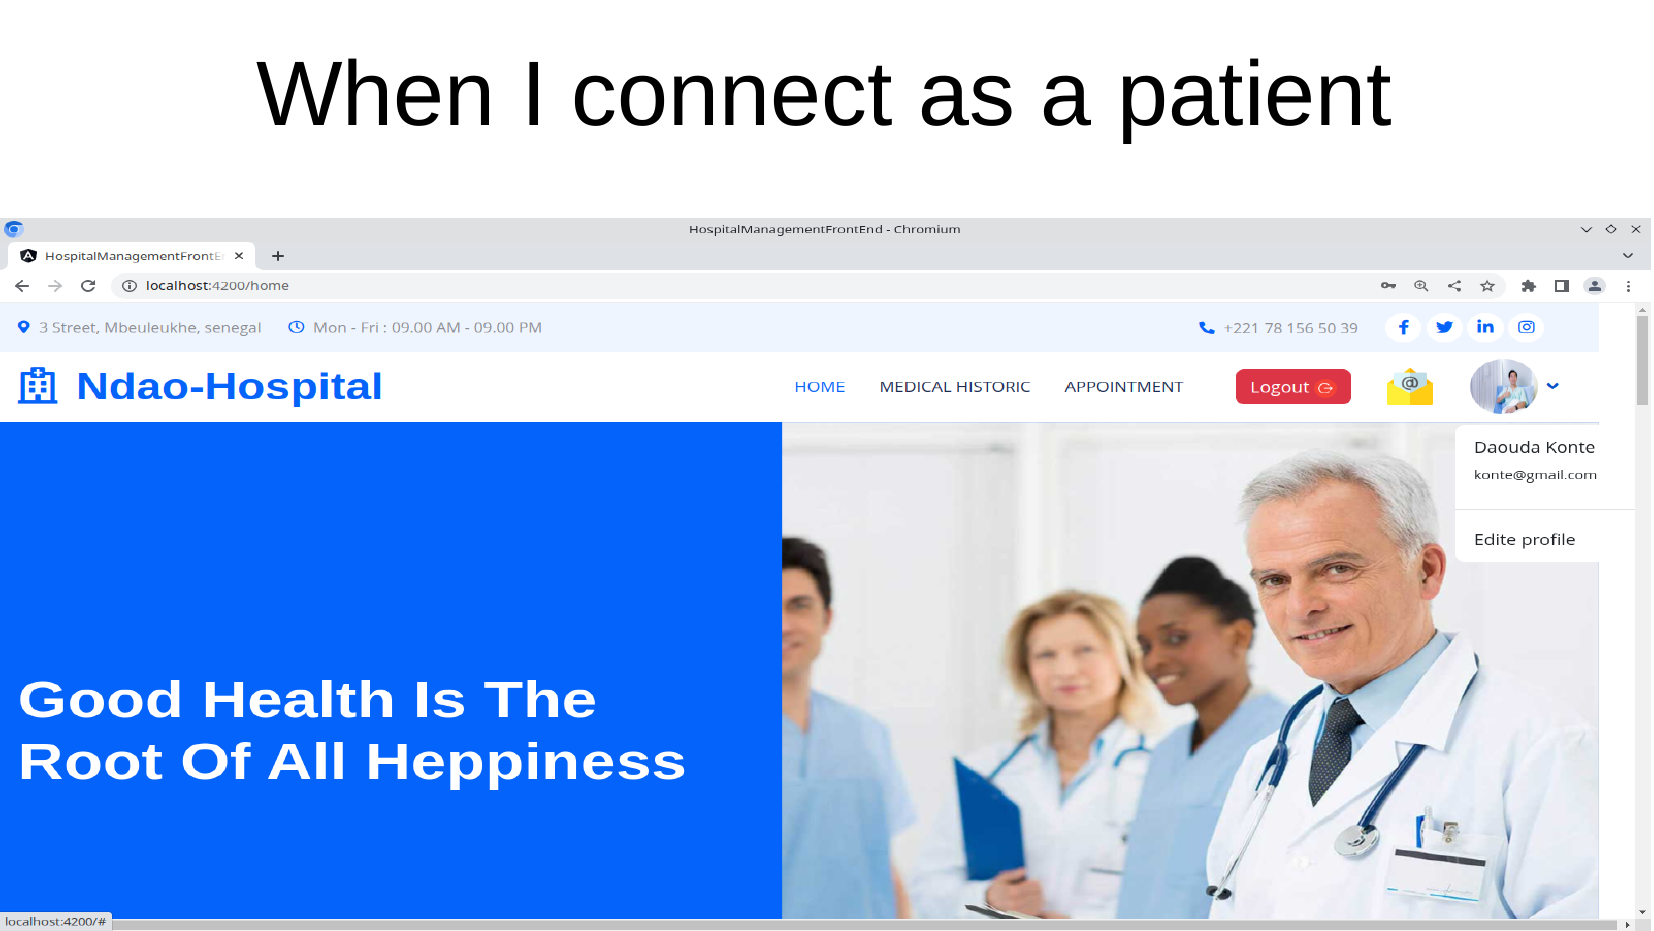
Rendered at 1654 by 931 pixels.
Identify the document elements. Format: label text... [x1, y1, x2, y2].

picture [0, 217, 1651, 931]
title When I connect as a patient [0, 0, 1651, 188]
